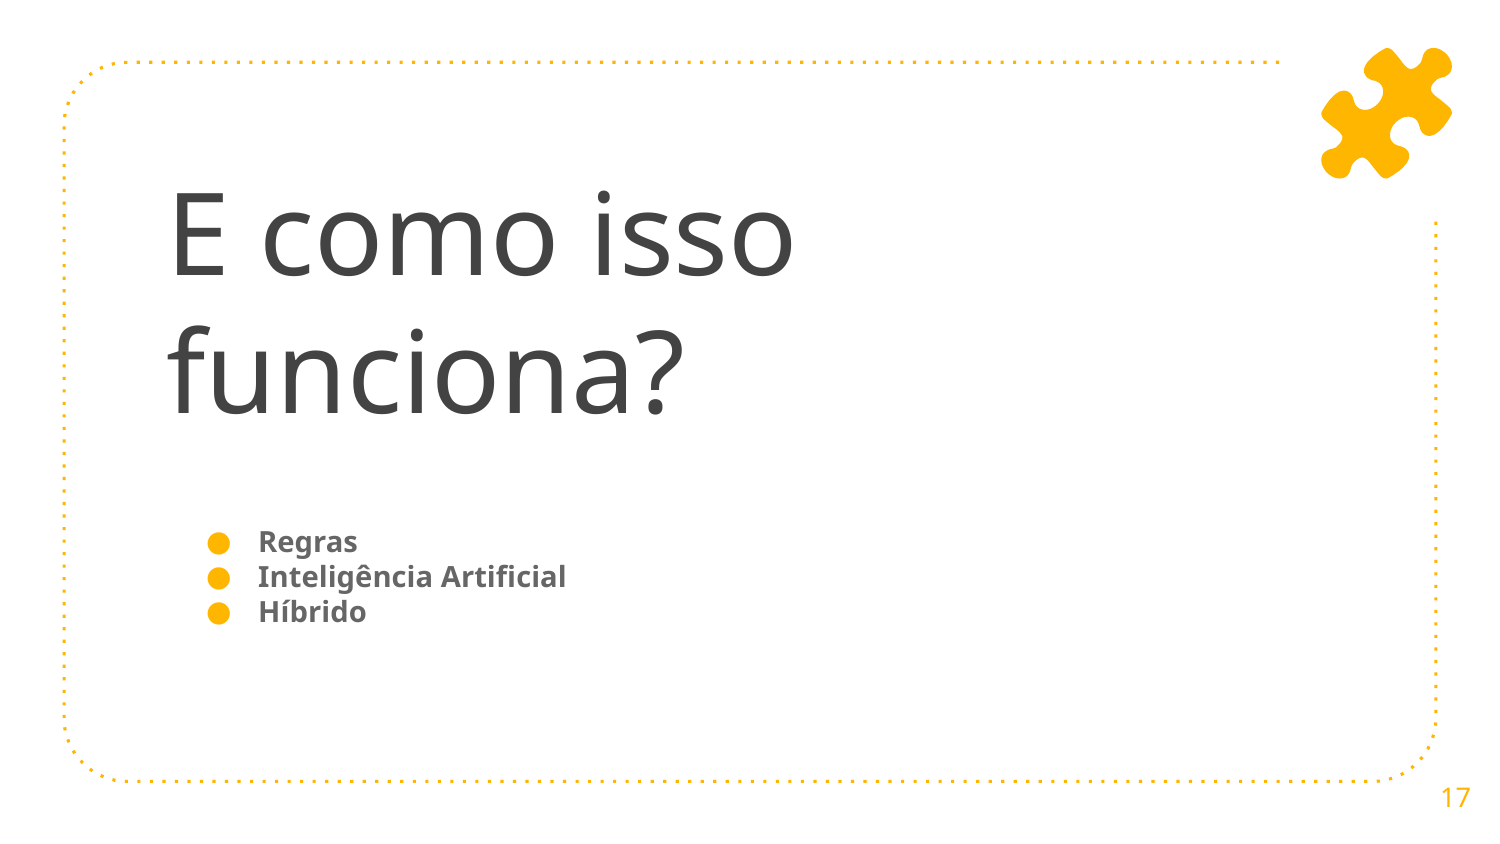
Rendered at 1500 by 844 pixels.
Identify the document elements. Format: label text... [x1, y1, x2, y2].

list Regras Inteligência Artificial Híbrido [168, 508, 693, 844]
title E como isso funciona? [151, 146, 1278, 287]
text_box [1321, 47, 1452, 179]
slide_number <number> [1411, 753, 1500, 844]
